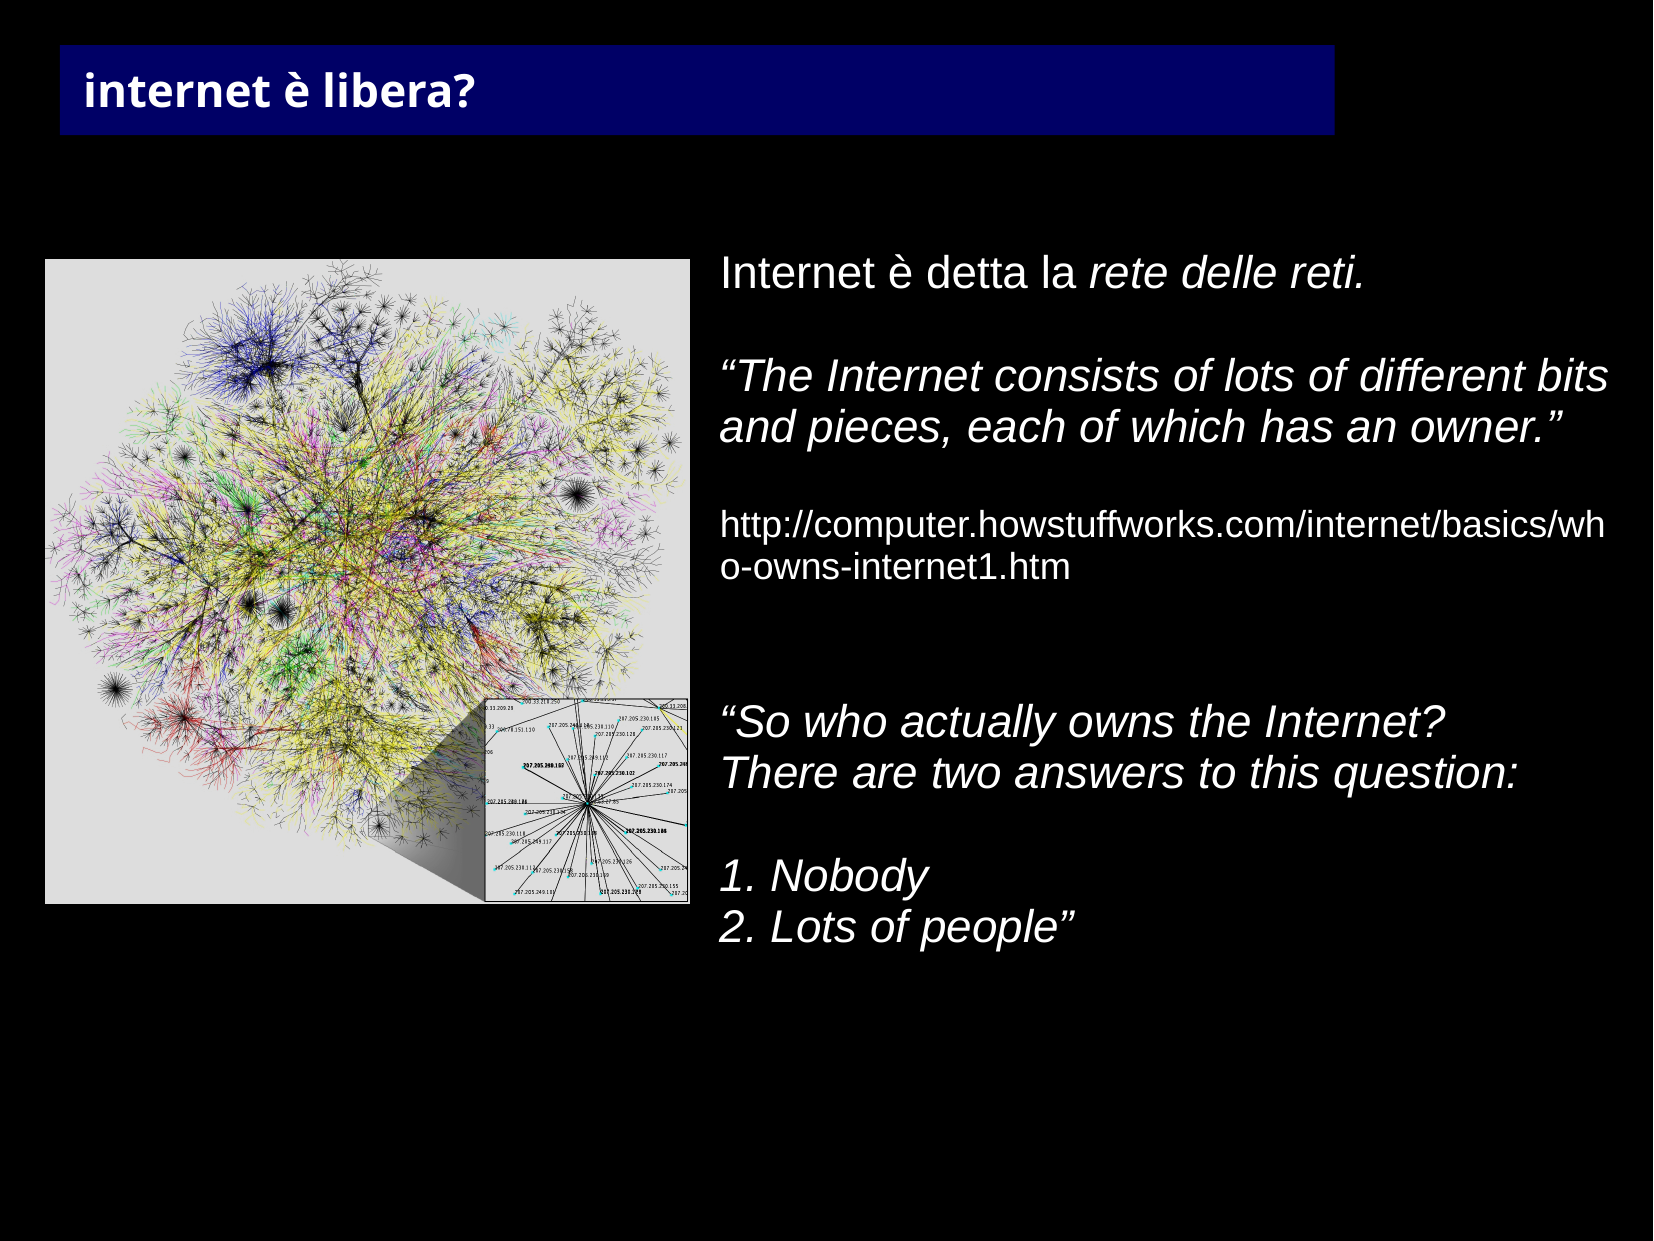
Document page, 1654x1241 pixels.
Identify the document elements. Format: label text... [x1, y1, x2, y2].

text_box Internet è detta la rete delle reti. “The Internet consists of lots of different bits and pieces, each of which has an owner.” http://computer.howstuffworks.com/internet/basics/who-owns-internet1.htm [705, 240, 1636, 647]
text_box “So who actually owns the Internet? There are two answers to this question: 1. Nobody 2. Lots of people” [705, 688, 1636, 1096]
list internet è libera? [59, 45, 1335, 136]
picture [45, 259, 691, 905]
